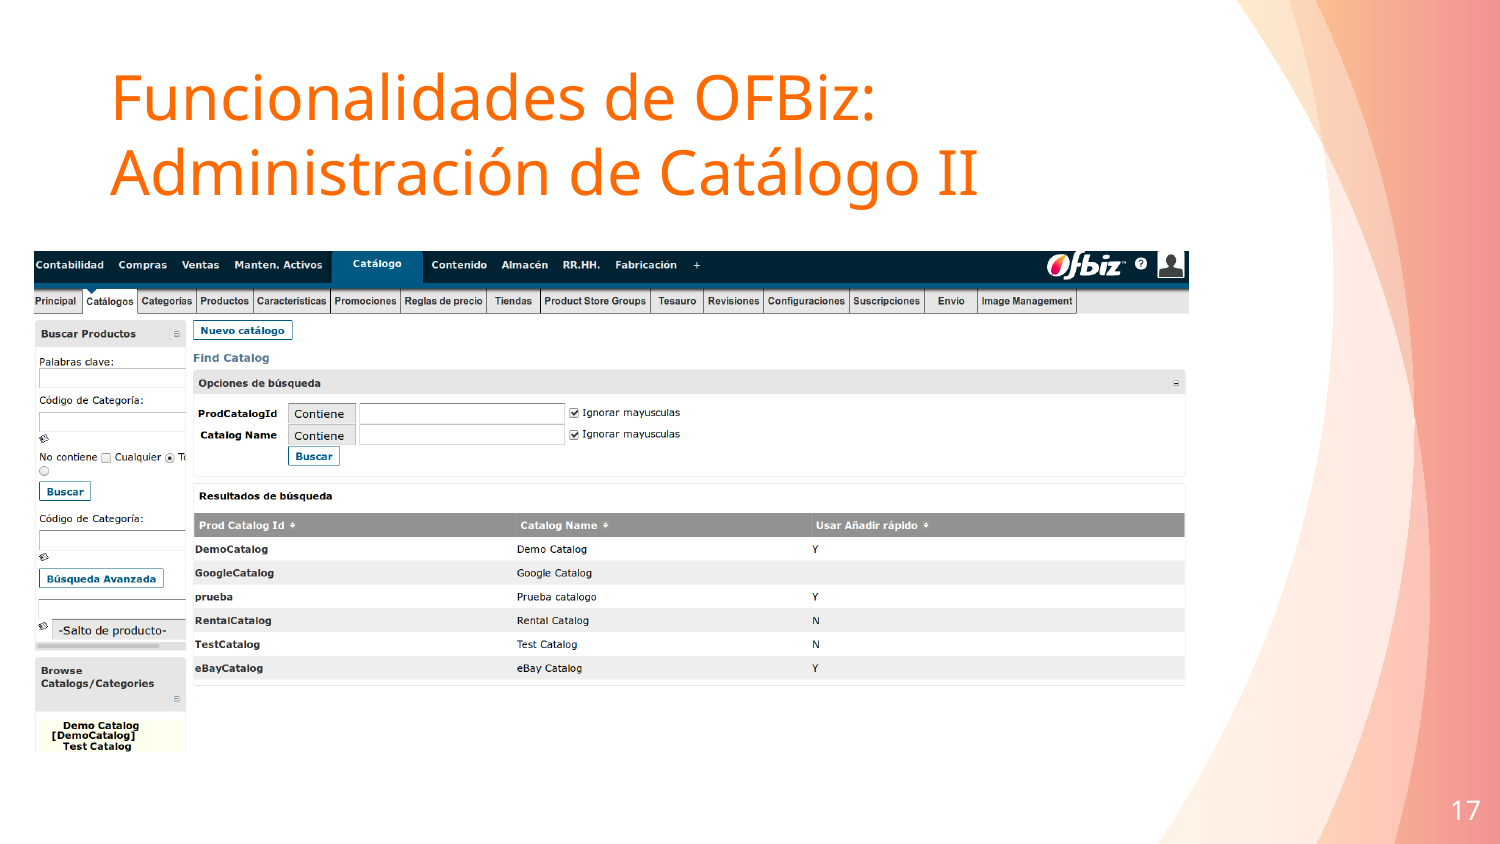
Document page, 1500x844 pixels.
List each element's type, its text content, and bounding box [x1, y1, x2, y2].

picture [252, 262, 260, 268]
picture [424, 251, 434, 282]
picture [517, 264, 531, 268]
picture [302, 262, 312, 268]
picture [144, 264, 152, 269]
picture [155, 264, 166, 268]
slide_number 1 [1391, 779, 1482, 844]
picture [208, 264, 218, 268]
picture [568, 262, 575, 268]
picture [127, 264, 138, 268]
picture [1048, 255, 1069, 276]
picture [326, 251, 331, 282]
picture [34, 289, 1189, 752]
picture [285, 262, 295, 268]
picture [236, 262, 249, 268]
picture [502, 262, 514, 268]
picture [465, 262, 486, 268]
picture [1081, 255, 1120, 275]
picture [579, 262, 599, 268]
picture [656, 262, 672, 268]
picture [184, 263, 194, 268]
title Funcionalidades de OFBiz: Administración de Catálogo II [110, 86, 1295, 209]
picture [622, 262, 637, 268]
picture [1064, 251, 1084, 279]
picture [1158, 251, 1184, 277]
picture [44, 264, 55, 268]
picture [1136, 258, 1146, 269]
picture [440, 264, 451, 268]
picture [69, 262, 99, 268]
